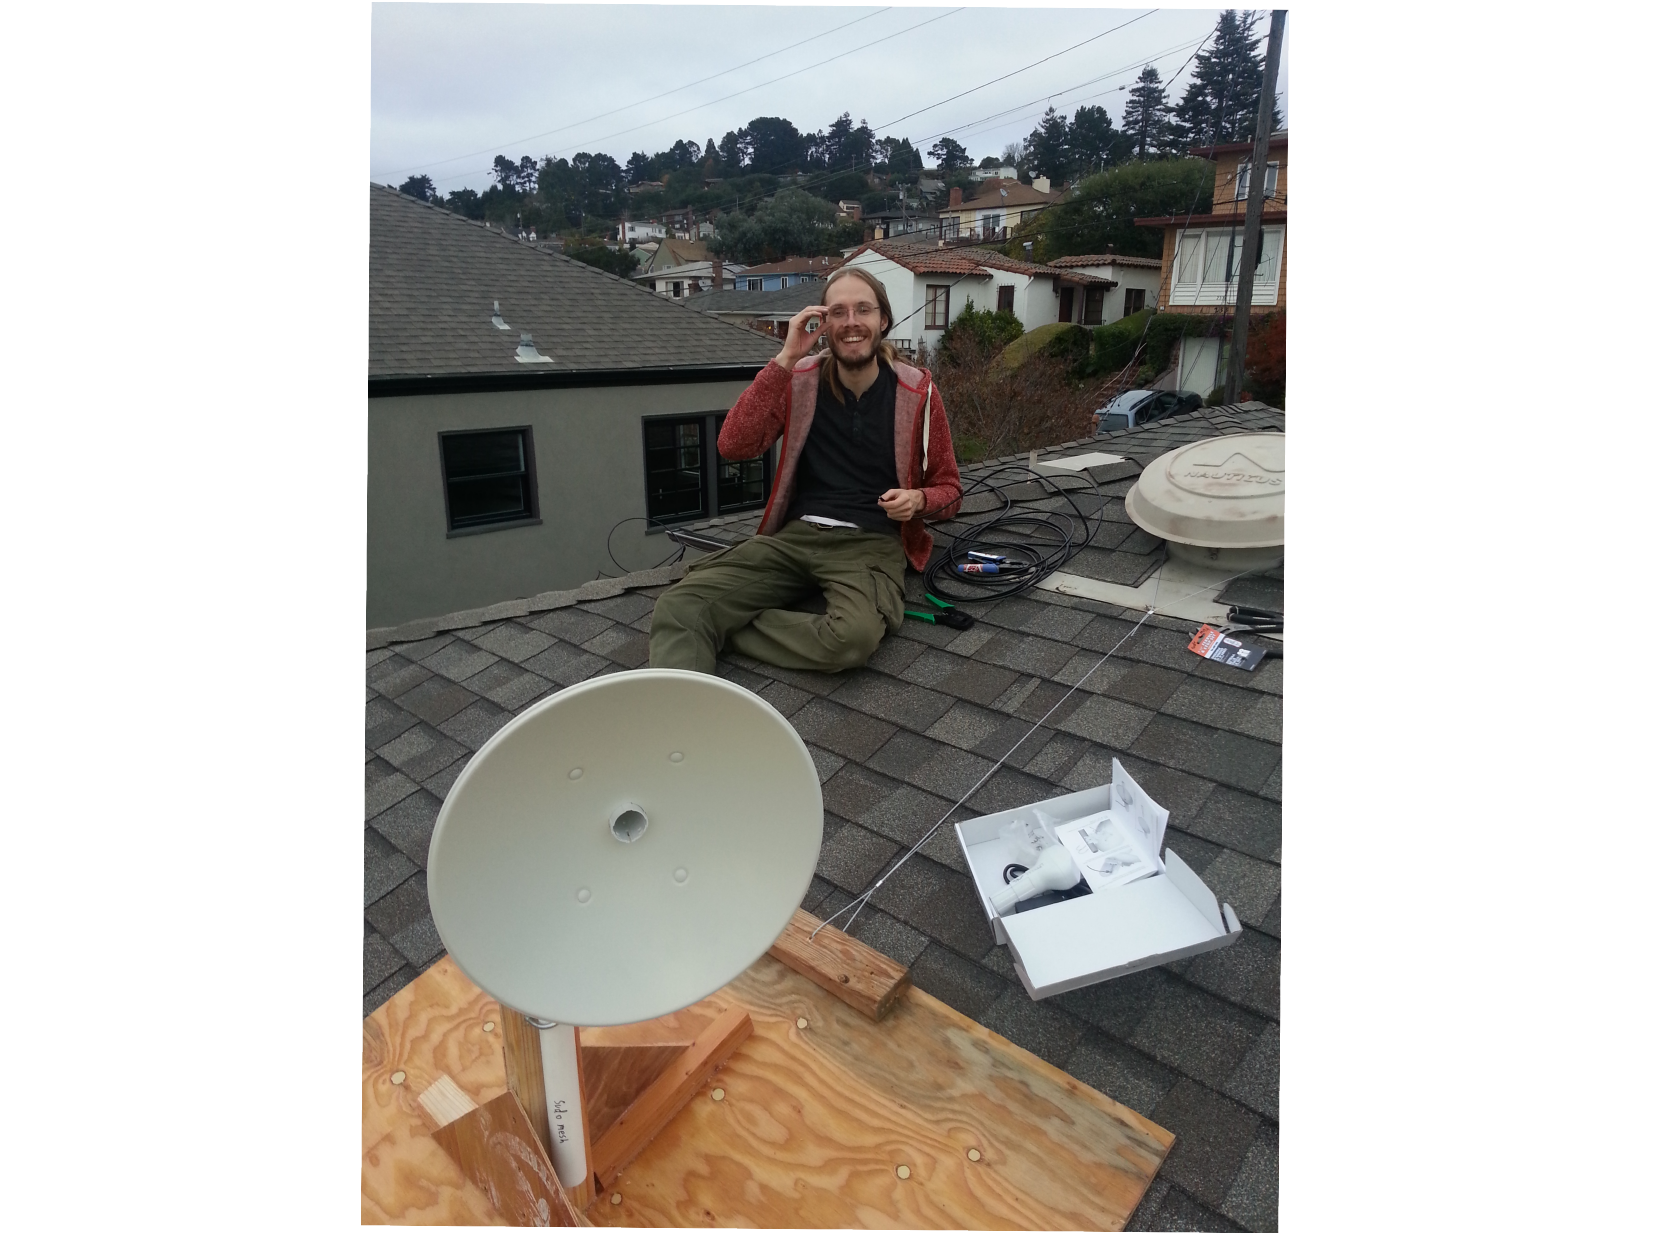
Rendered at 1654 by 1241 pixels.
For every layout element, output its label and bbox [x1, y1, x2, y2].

picture [360, 1, 1289, 1233]
